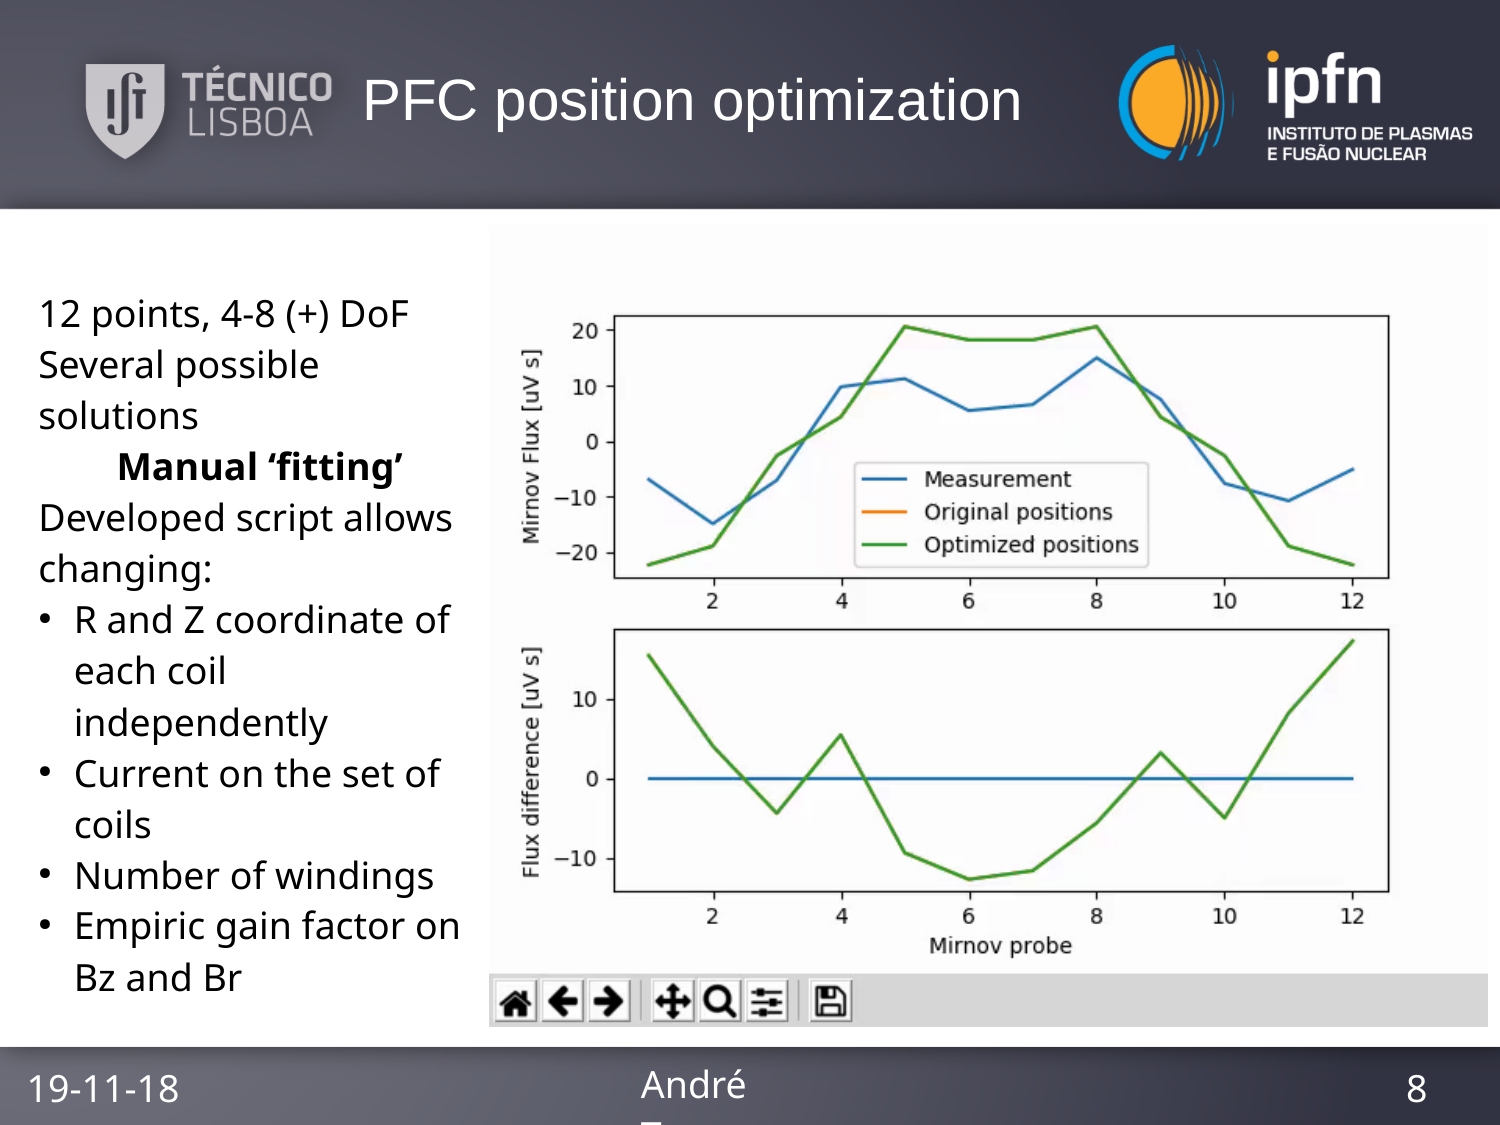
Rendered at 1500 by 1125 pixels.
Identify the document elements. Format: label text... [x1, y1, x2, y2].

title PFC position optimization [362, 23, 1087, 178]
text_box [488, 224, 1489, 1028]
text_box 12 points, 4-8 (+) DoF Several possible solutions Manual ‘fitting’ Developed script allows changing: R and Z coordinate of each coil independently Current on the set of coils Number of windings Empiric gain factor on Bz and Br [23, 280, 497, 1004]
picture [0, 0, 1500, 1125]
